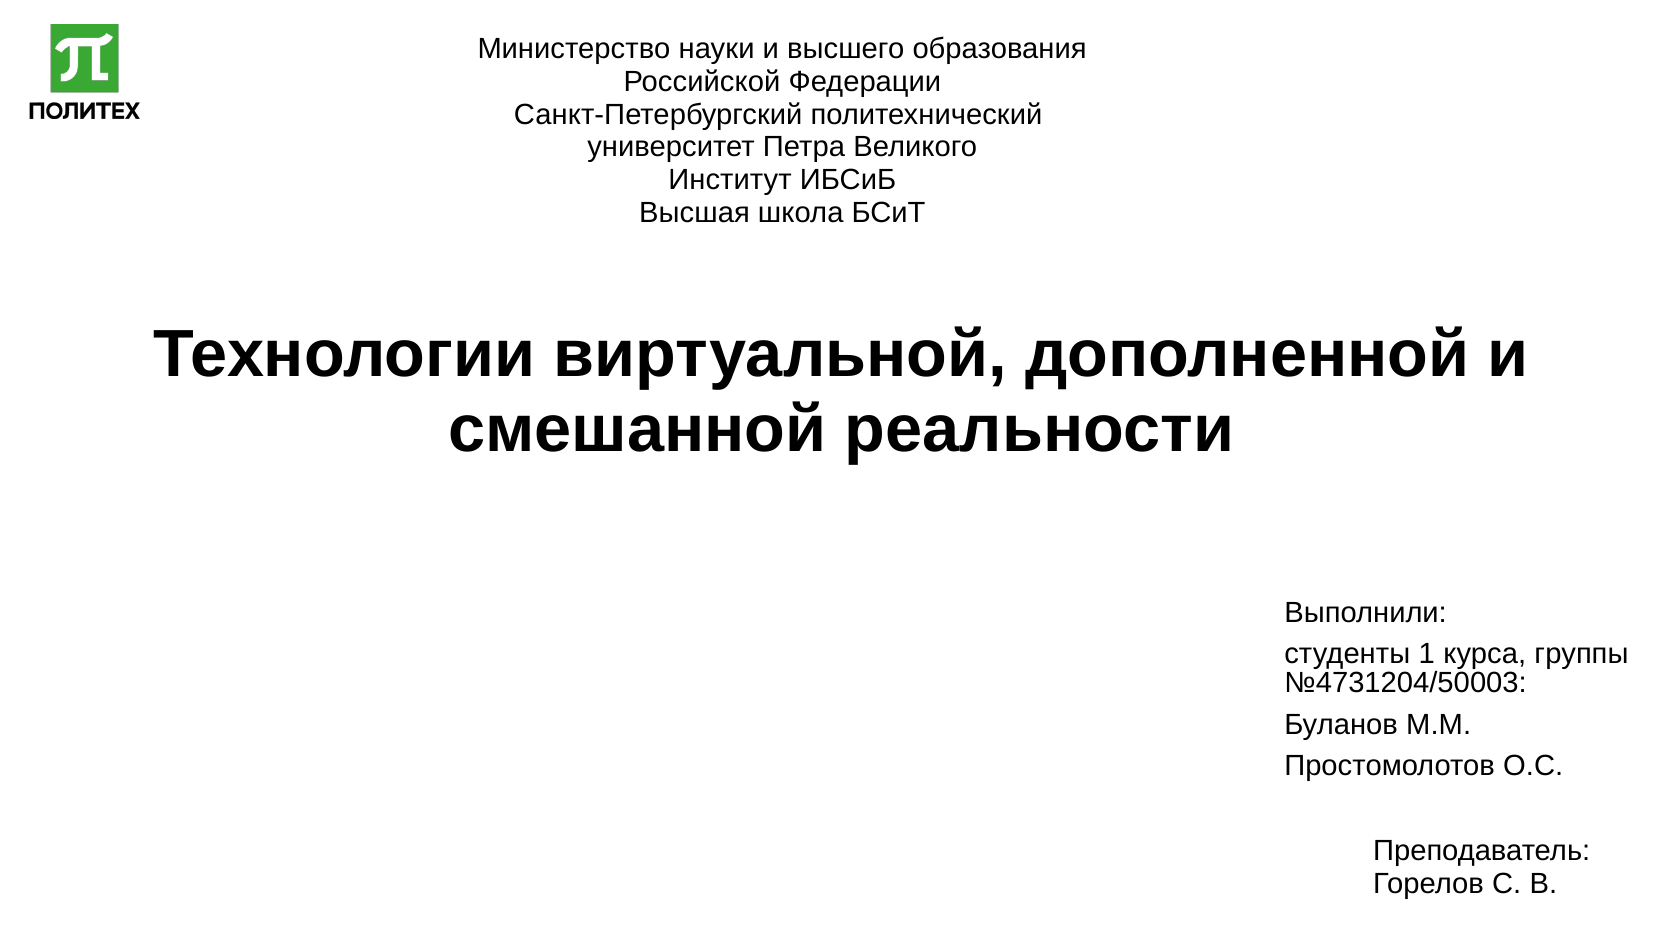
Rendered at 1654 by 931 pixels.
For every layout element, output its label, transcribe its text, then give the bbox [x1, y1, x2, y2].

picture [29, 24, 140, 119]
text_box Выполнили: студенты 1 курса, группы №4731204/50003: Буланов М.М. Простомолотов О.С. [1269, 591, 1654, 798]
text_box Министерство науки и высшего образования Российской Федерации Санкт-Петербургский политехнический университет Петра Великого Институт ИБСиБ Высшая школа БСиТ [236, 24, 1329, 237]
text_box Преподаватель: Горелов С. В. [1358, 826, 1625, 916]
title Технологии виртуальной, дополненной и смешанной реальности [147, 220, 1536, 562]
